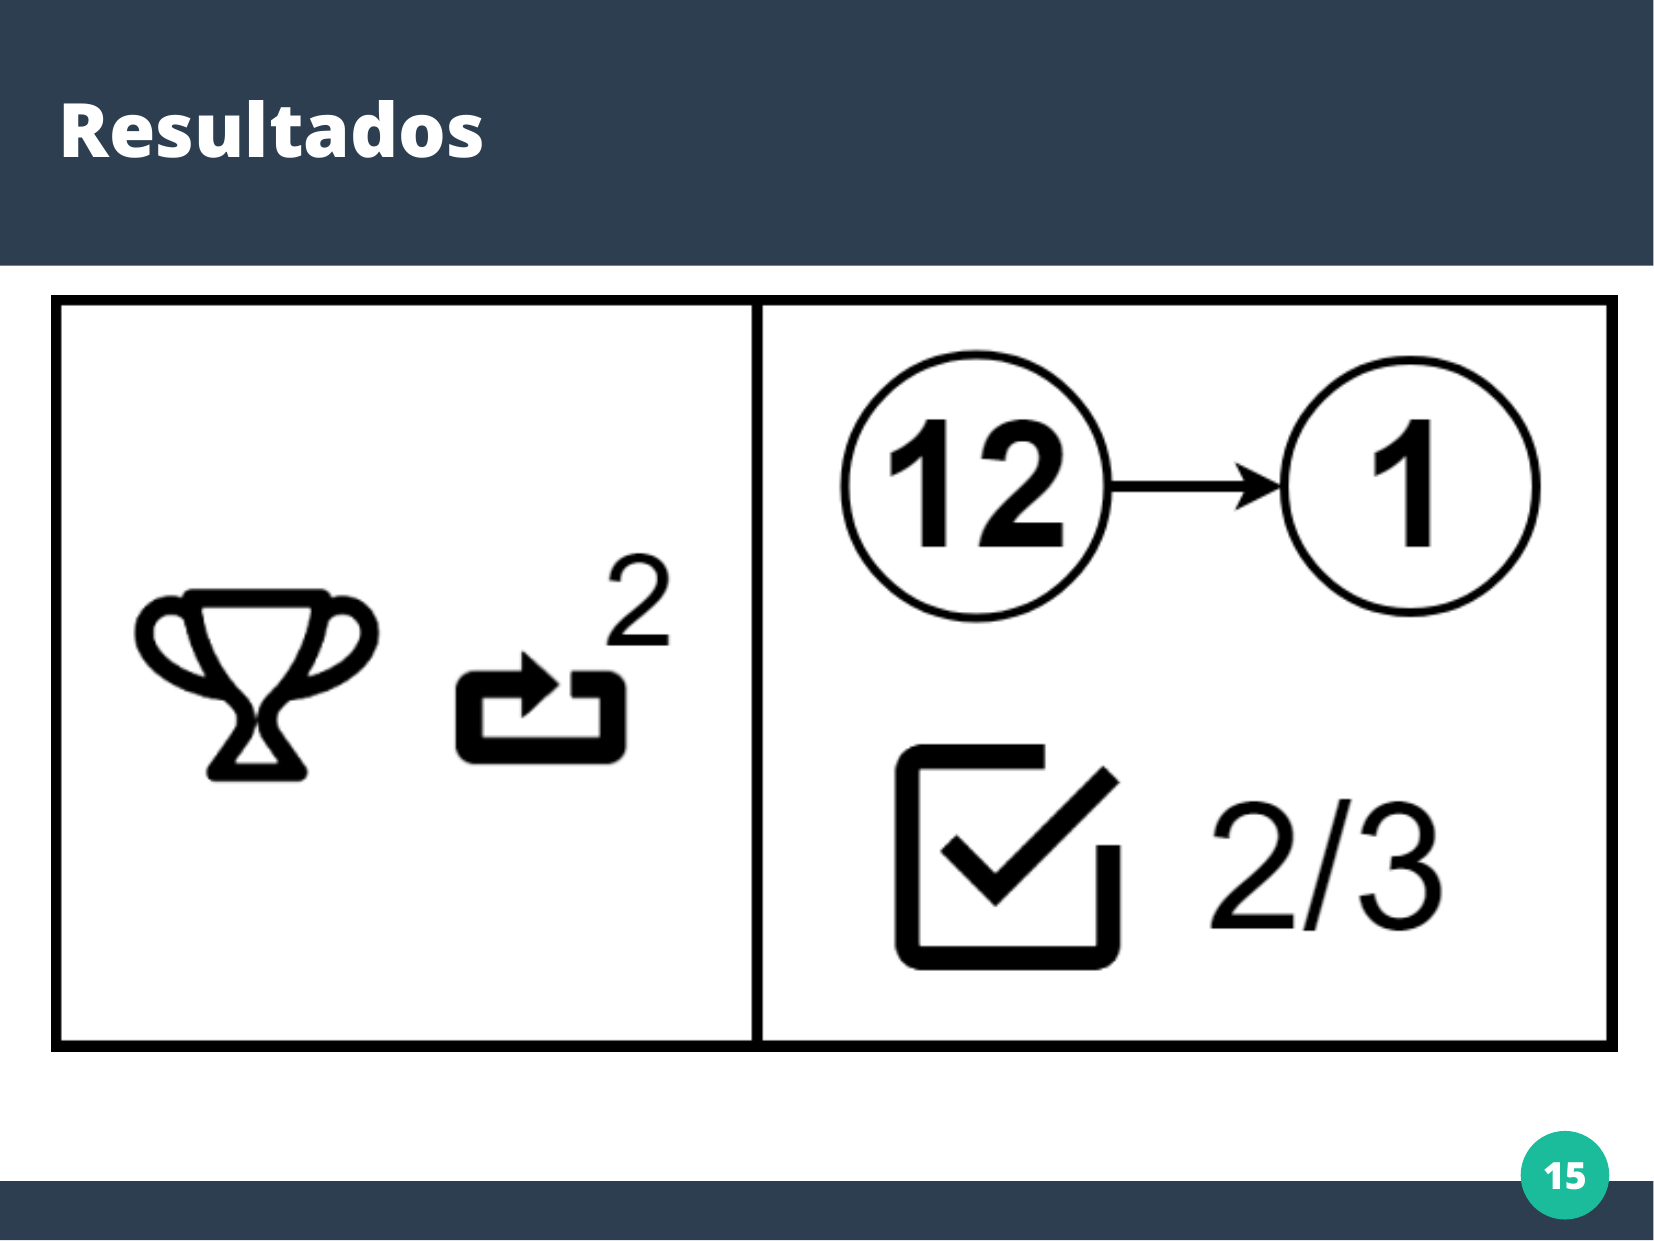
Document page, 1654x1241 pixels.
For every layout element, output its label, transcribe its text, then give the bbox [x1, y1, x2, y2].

picture [51, 295, 1618, 1052]
title Resultados [59, 49, 1595, 207]
